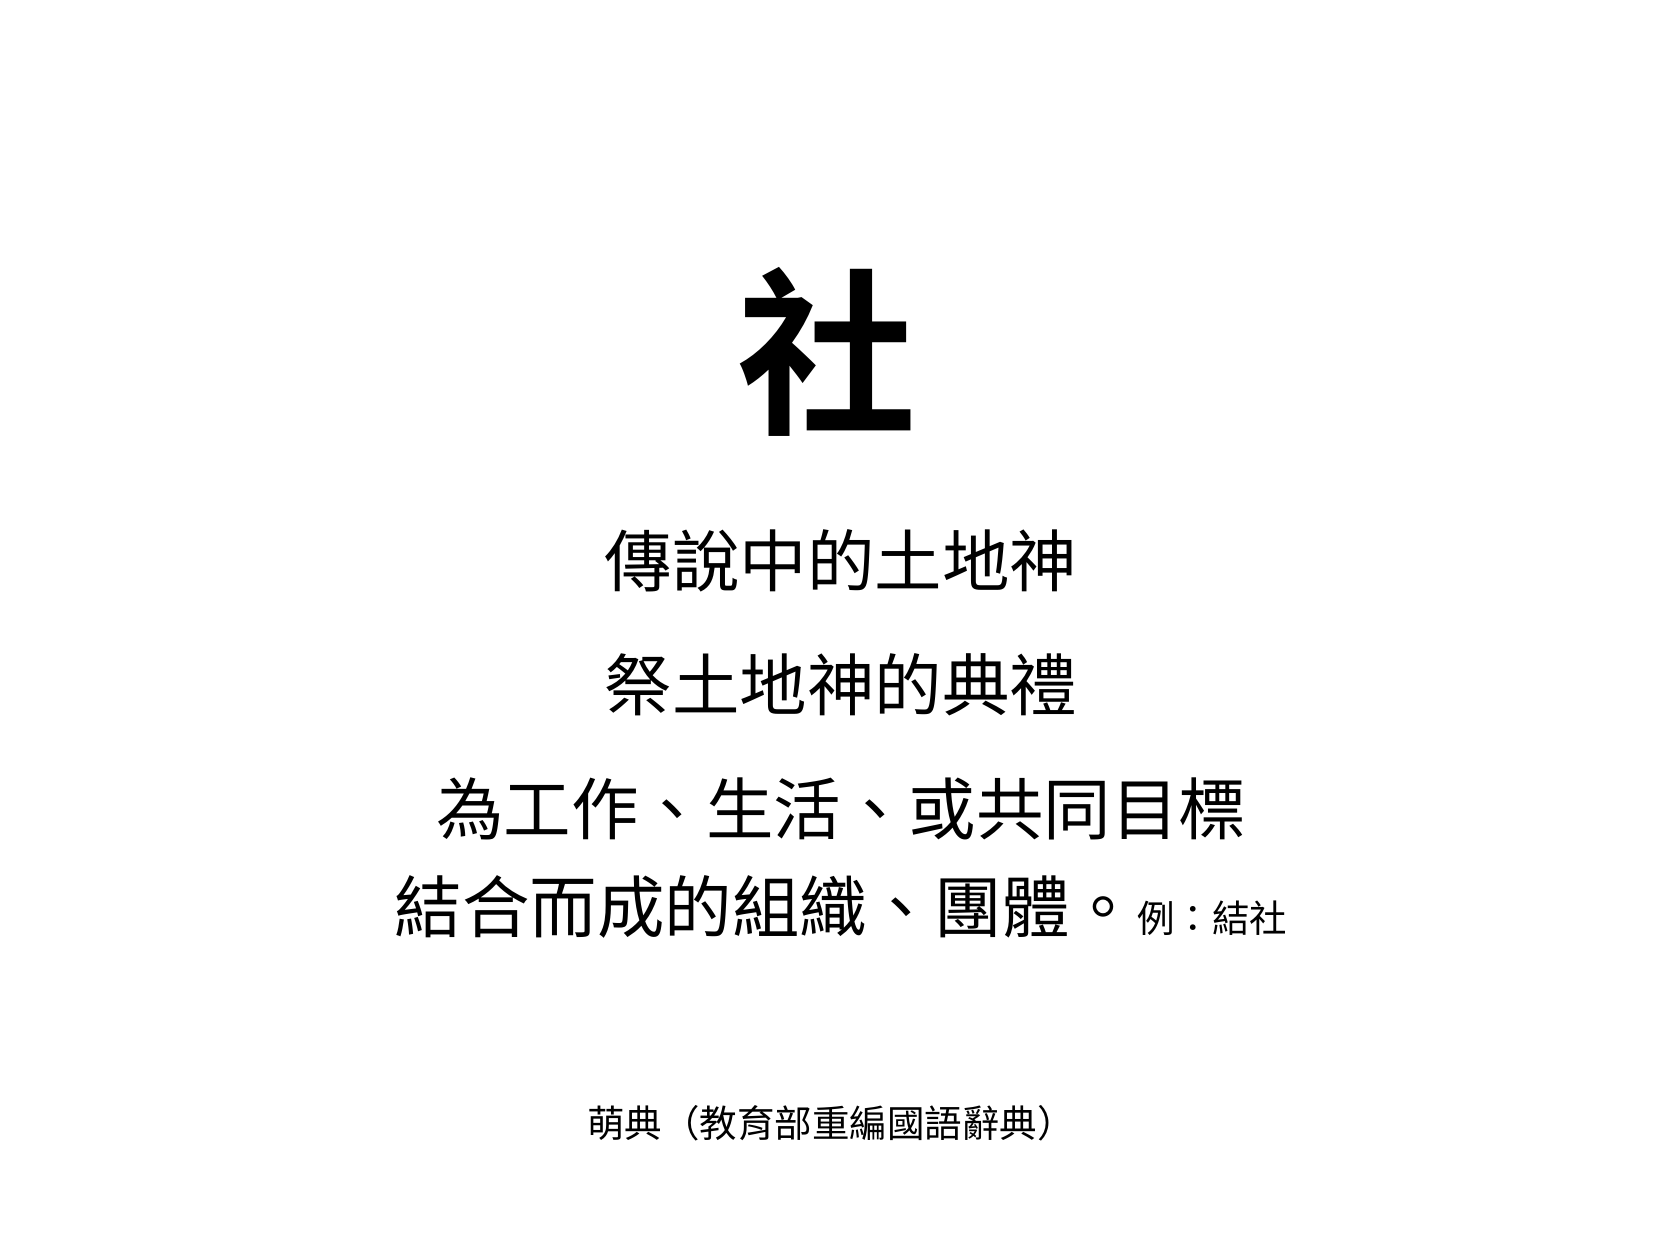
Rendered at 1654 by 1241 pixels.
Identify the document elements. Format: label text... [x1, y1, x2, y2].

title 社 [82, 76, 1571, 609]
text_box 萌典（教育部重編國語辭典） [572, 1086, 1090, 1157]
list 傳說中的土地神 祭土地神的典禮 為工作、生活、或共同目標 結合而成的組織、團體。例：結社 [64, 507, 1554, 957]
